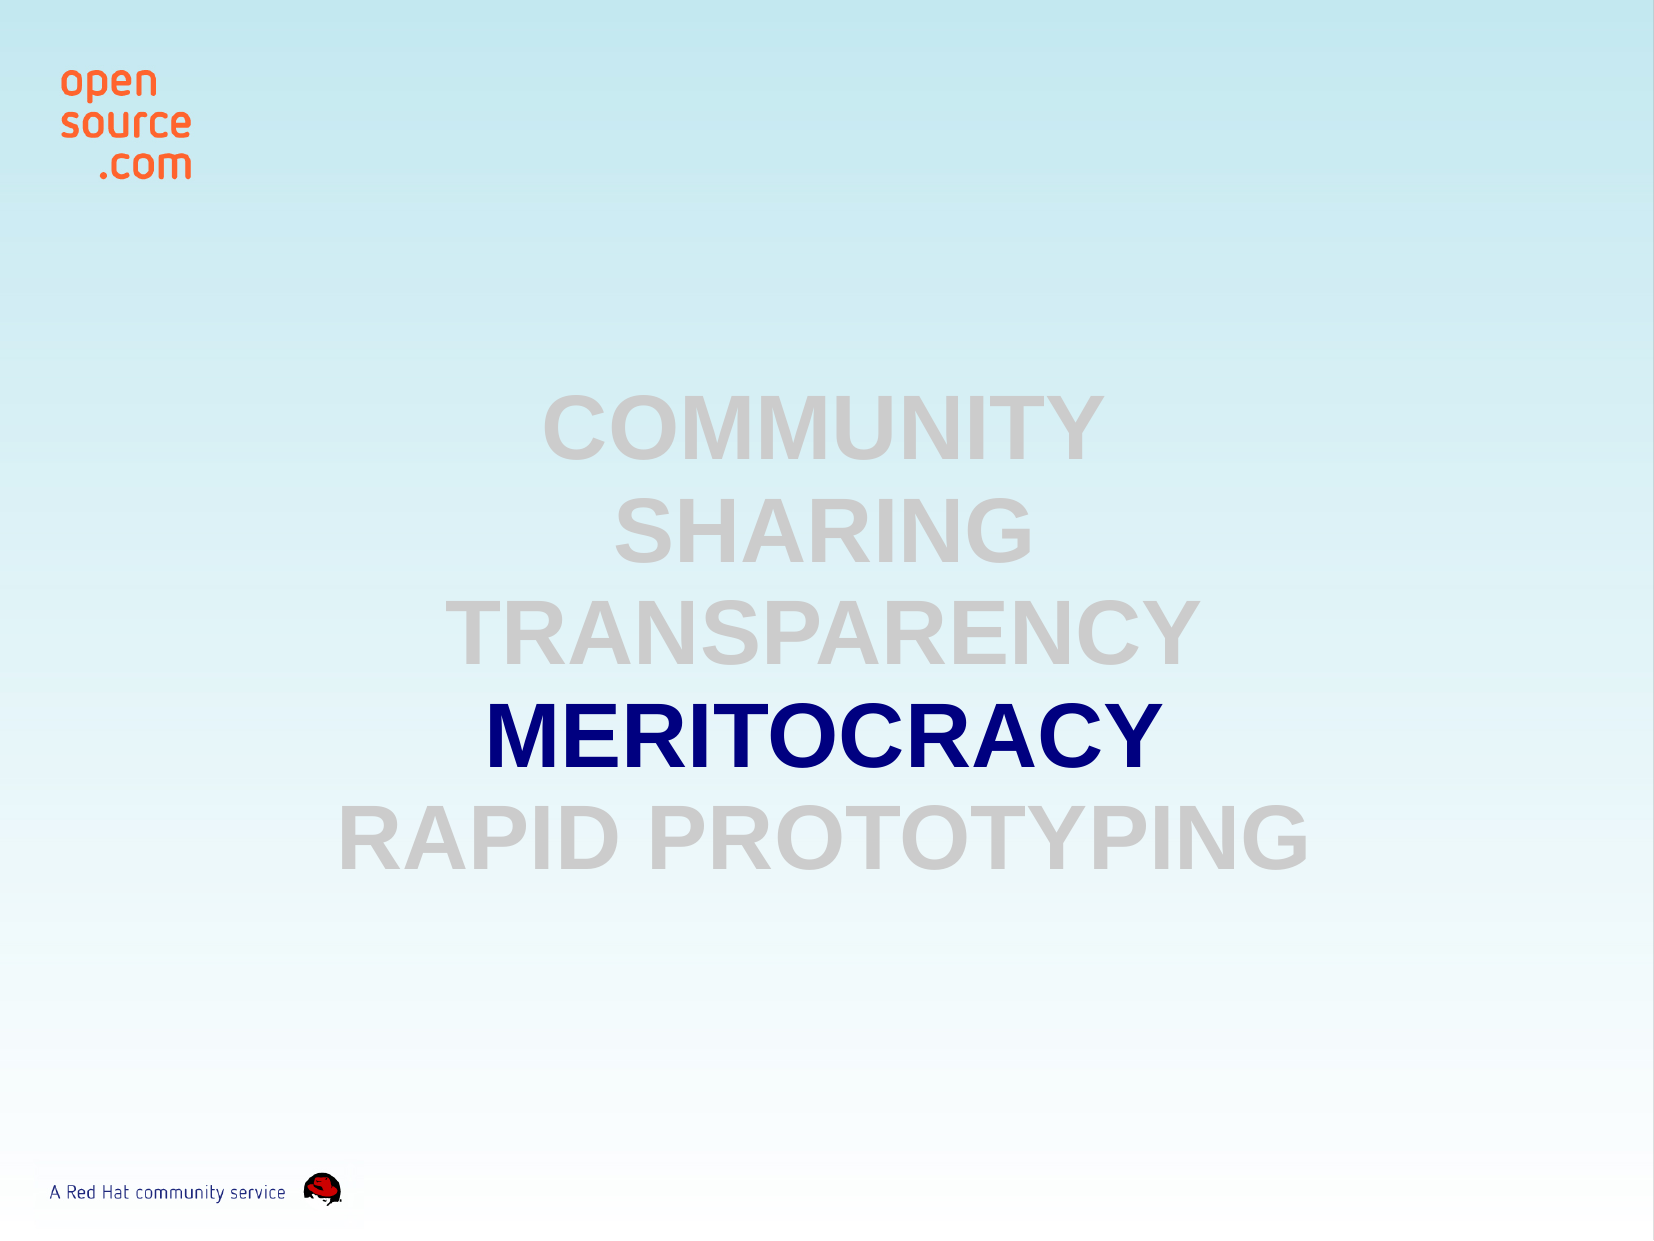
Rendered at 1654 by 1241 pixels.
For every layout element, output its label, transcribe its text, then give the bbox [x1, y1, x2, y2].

picture [0, 0, 1654, 1241]
text_box COMMUNITY SHARING TRANSPARENCY MERITOCRACY RAPID PROTOTYPING [80, 103, 1569, 1163]
